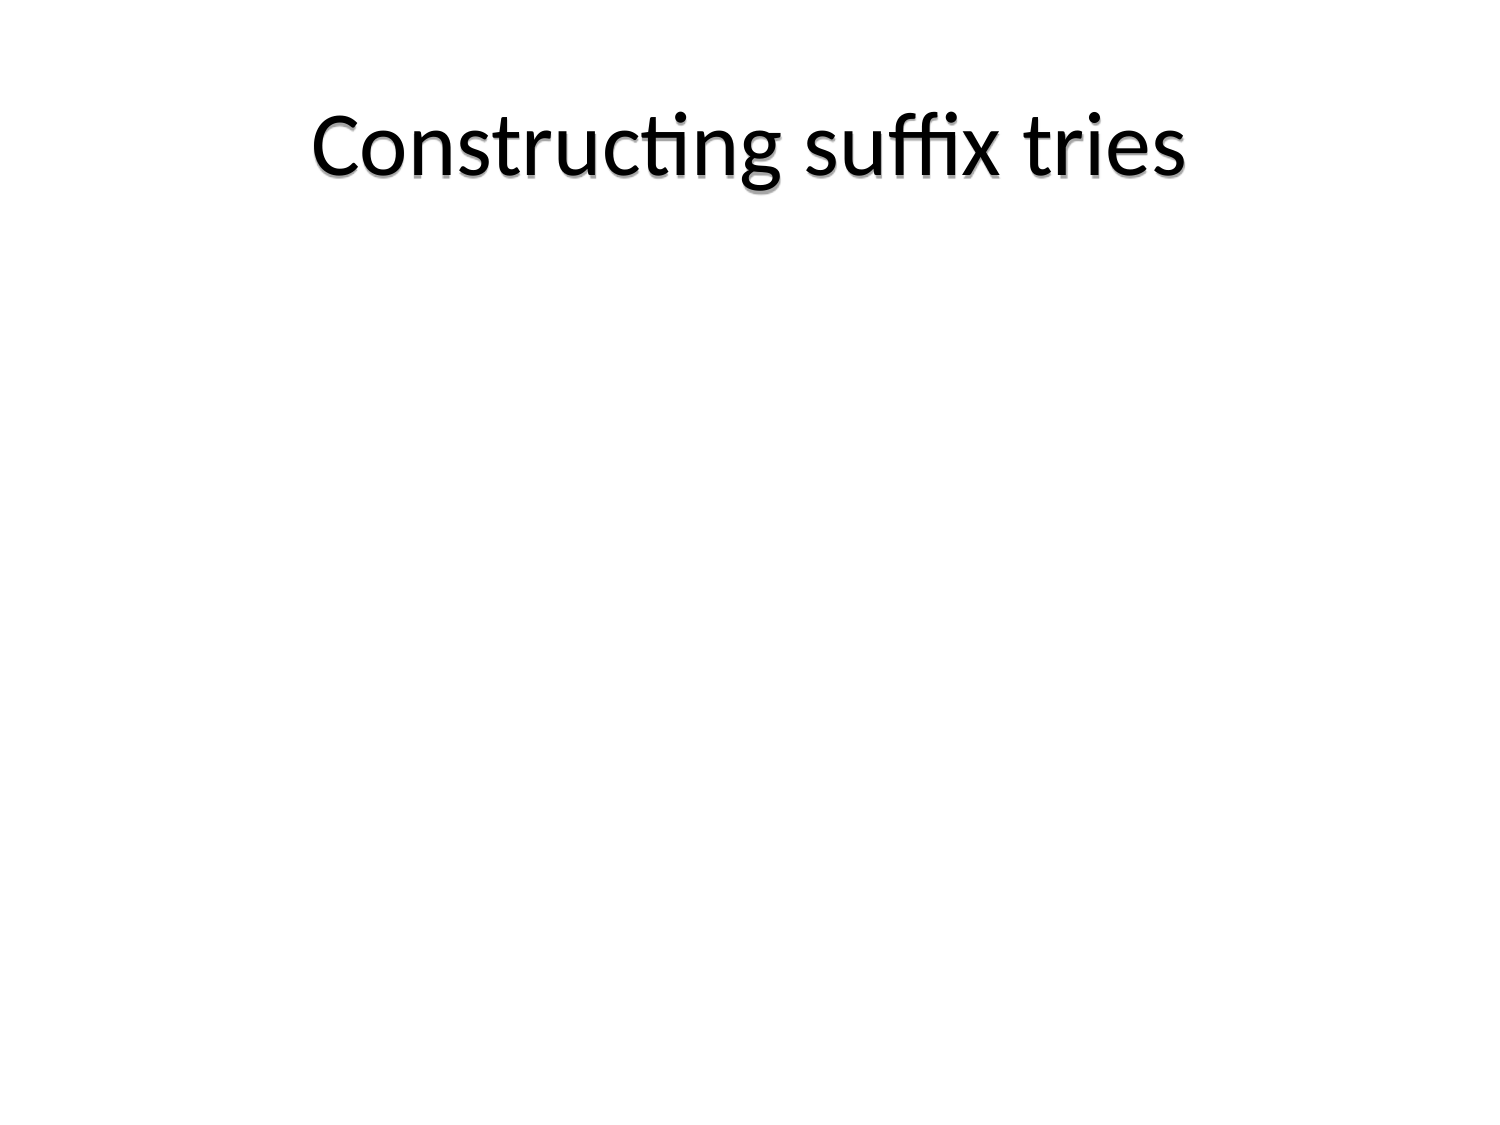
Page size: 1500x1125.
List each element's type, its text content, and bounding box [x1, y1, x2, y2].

title Constructing suffix tries [75, 45, 1426, 233]
